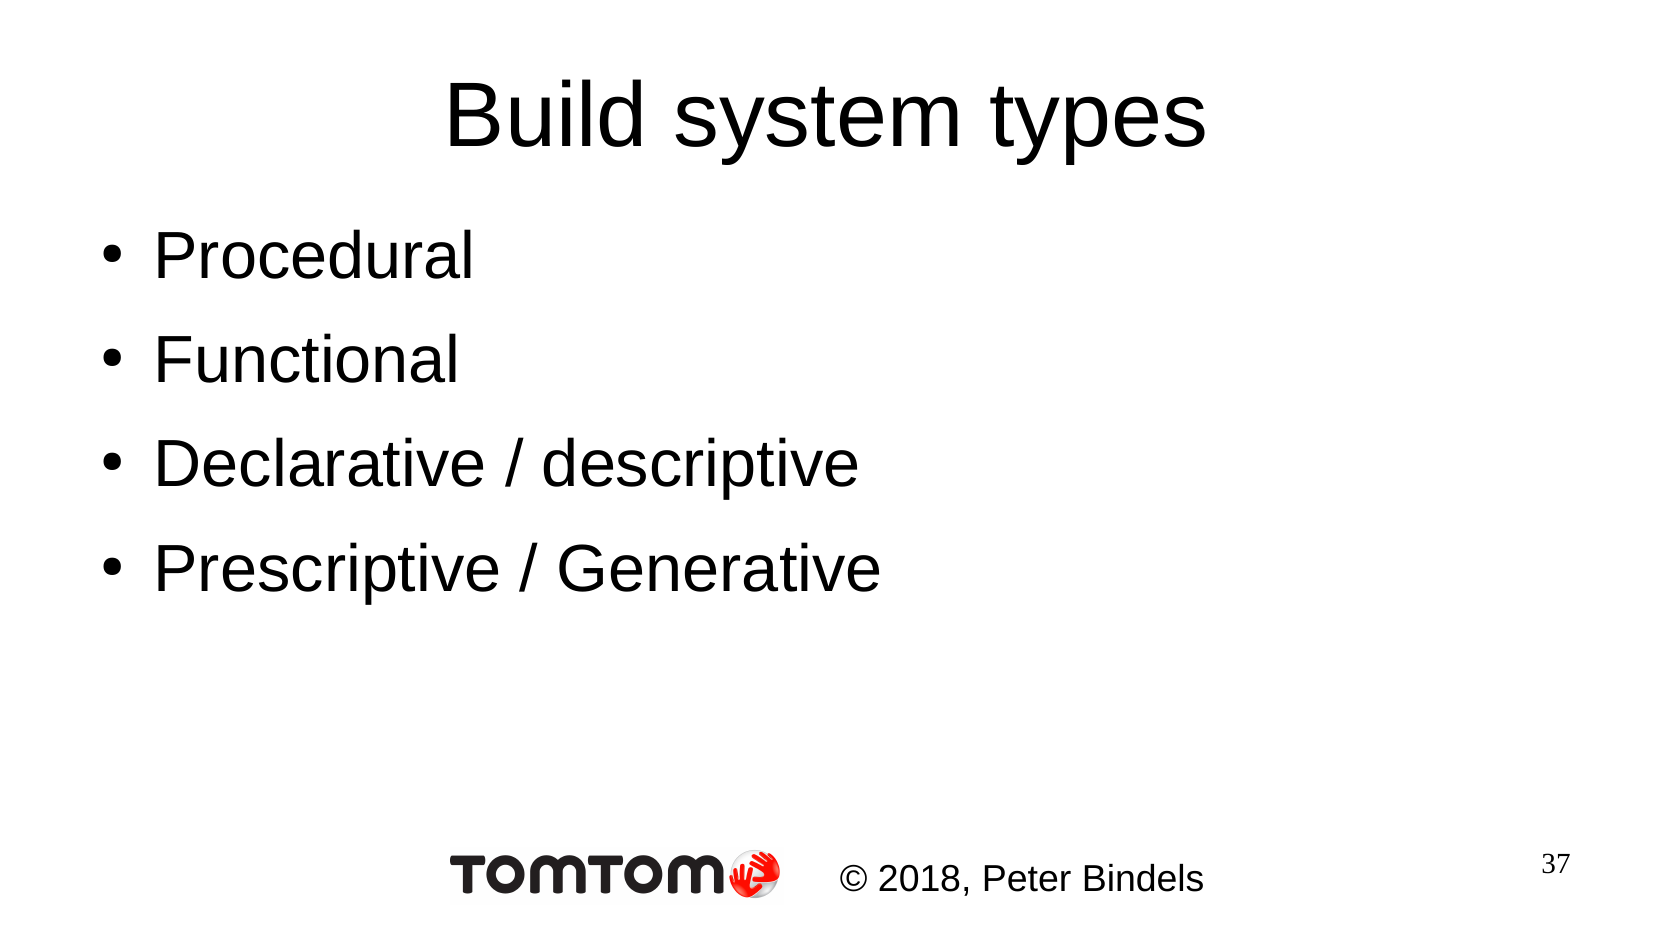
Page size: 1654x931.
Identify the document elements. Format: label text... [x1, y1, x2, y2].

list Procedural Functional Declarative / descriptive Prescriptive / Generative [82, 217, 1571, 758]
title Build system types [82, 28, 1571, 201]
picture [450, 847, 784, 905]
